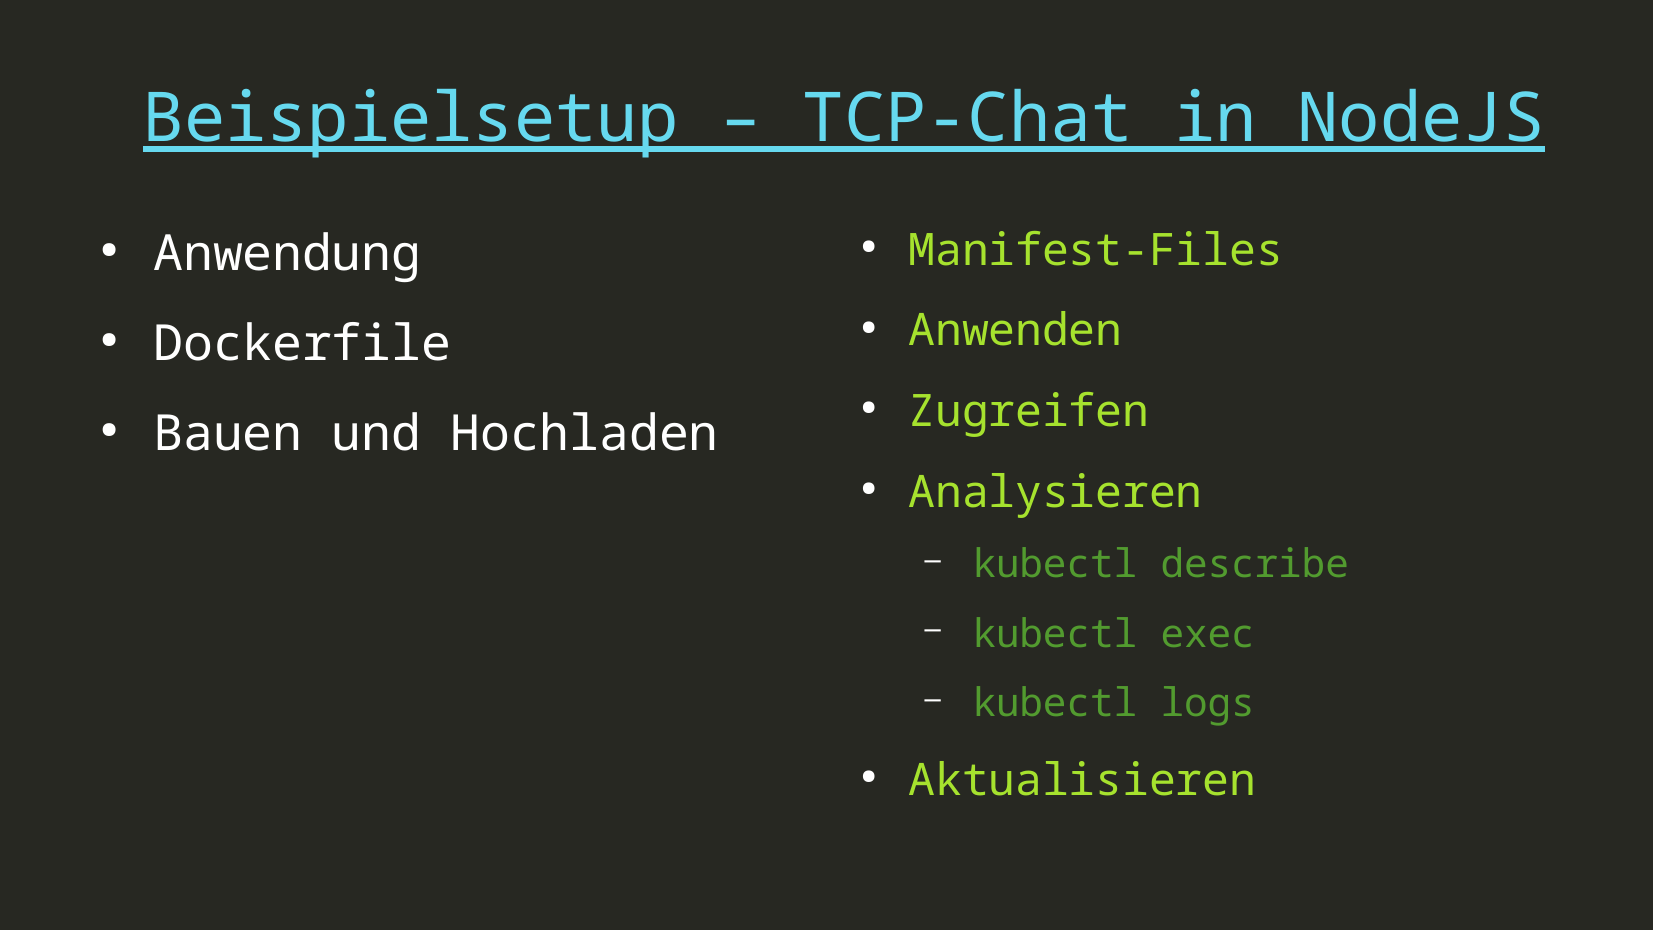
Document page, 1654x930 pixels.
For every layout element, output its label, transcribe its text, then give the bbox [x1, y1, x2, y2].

list Manifest-Files Anwenden Zugreifen Analysieren kubectl describe kubectl exec kubectl logs Aktualisieren [844, 217, 1571, 811]
list Anwendung Dockerfile Bauen und Hochladen [82, 217, 809, 811]
title Beispielsetup – TCP-Chat in NodeJS [82, 36, 1571, 193]
